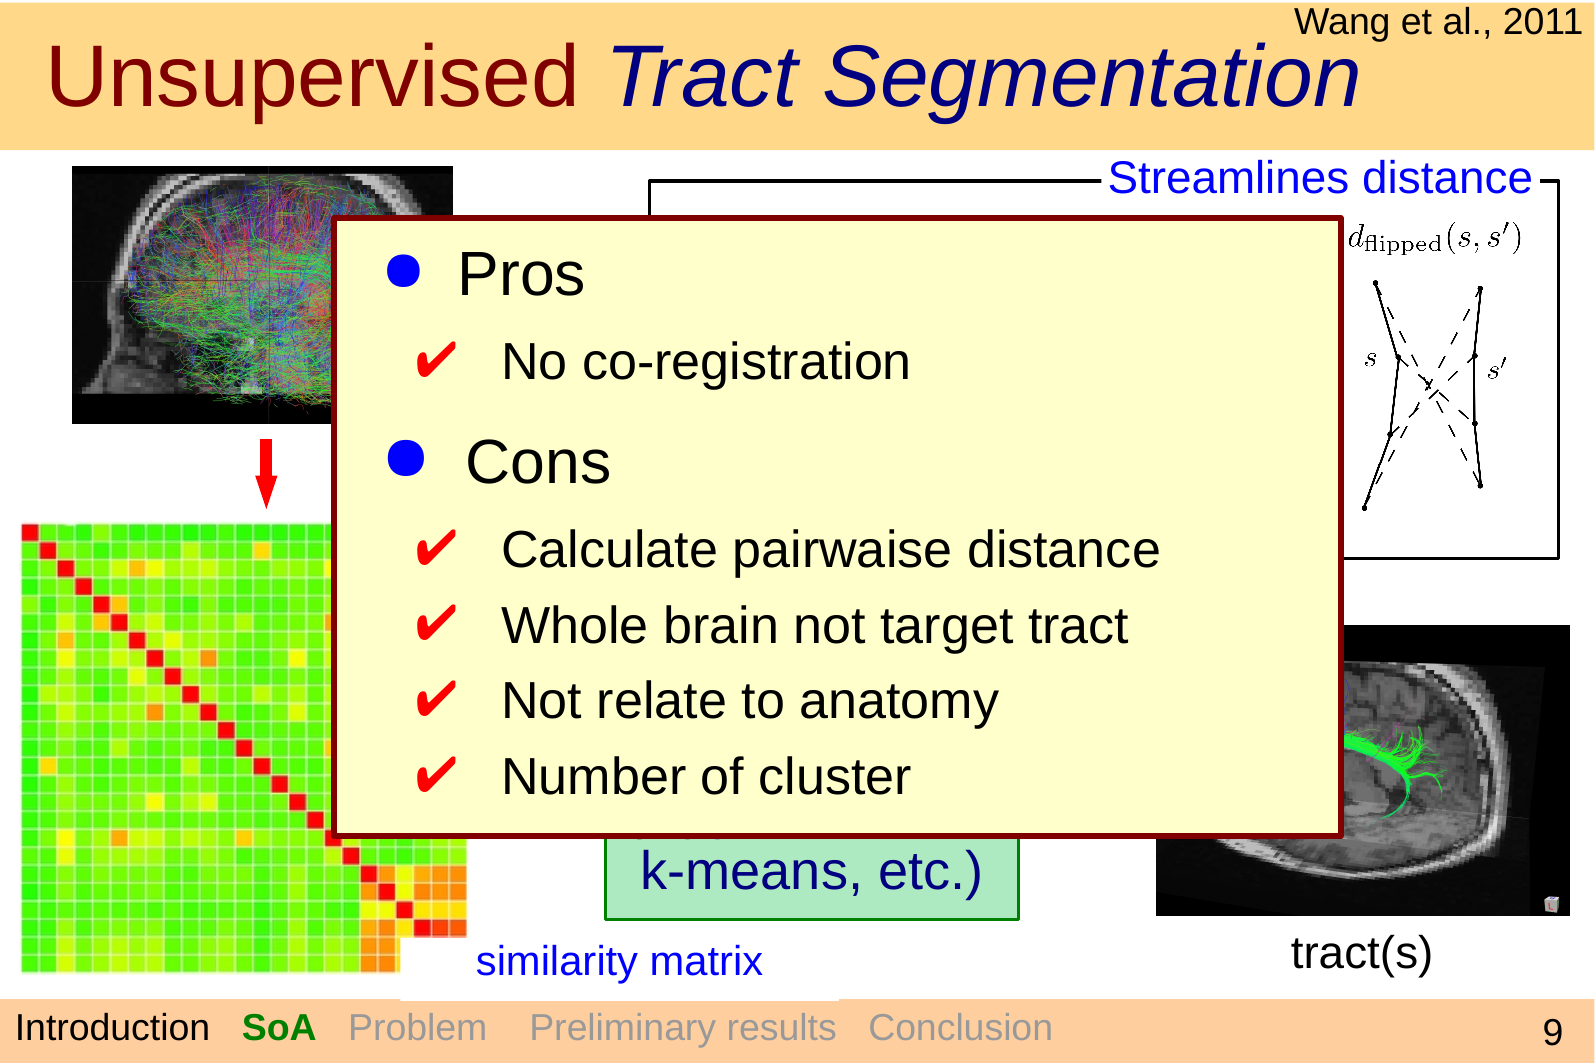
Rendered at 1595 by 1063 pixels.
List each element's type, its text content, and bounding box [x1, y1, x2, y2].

picture [19, 520, 470, 976]
list Streamlines distance [1101, 152, 1540, 216]
list Wang et al., 2011 [1058, 0, 1584, 64]
list Clustering algorithm (agglomerative, k-means, etc.) [605, 839, 1019, 920]
list similarity matrix [400, 937, 839, 1001]
picture [1156, 625, 1570, 916]
list tract(s) [1099, 927, 1595, 991]
picture [651, 183, 1101, 215]
picture [1344, 183, 1557, 557]
list Pros No co-registration Cons Calculate pairwaise distance Whole brain not target tract Not relate to anatomy Number of cluster [334, 217, 1341, 836]
text_box <number> [1377, 1003, 1579, 1063]
text_box Introduction SoA Problem Preliminary results Conclusion [0, 999, 1595, 1063]
picture [72, 166, 453, 424]
title Unsupervised Tract Segmentation [0, 2, 1595, 151]
